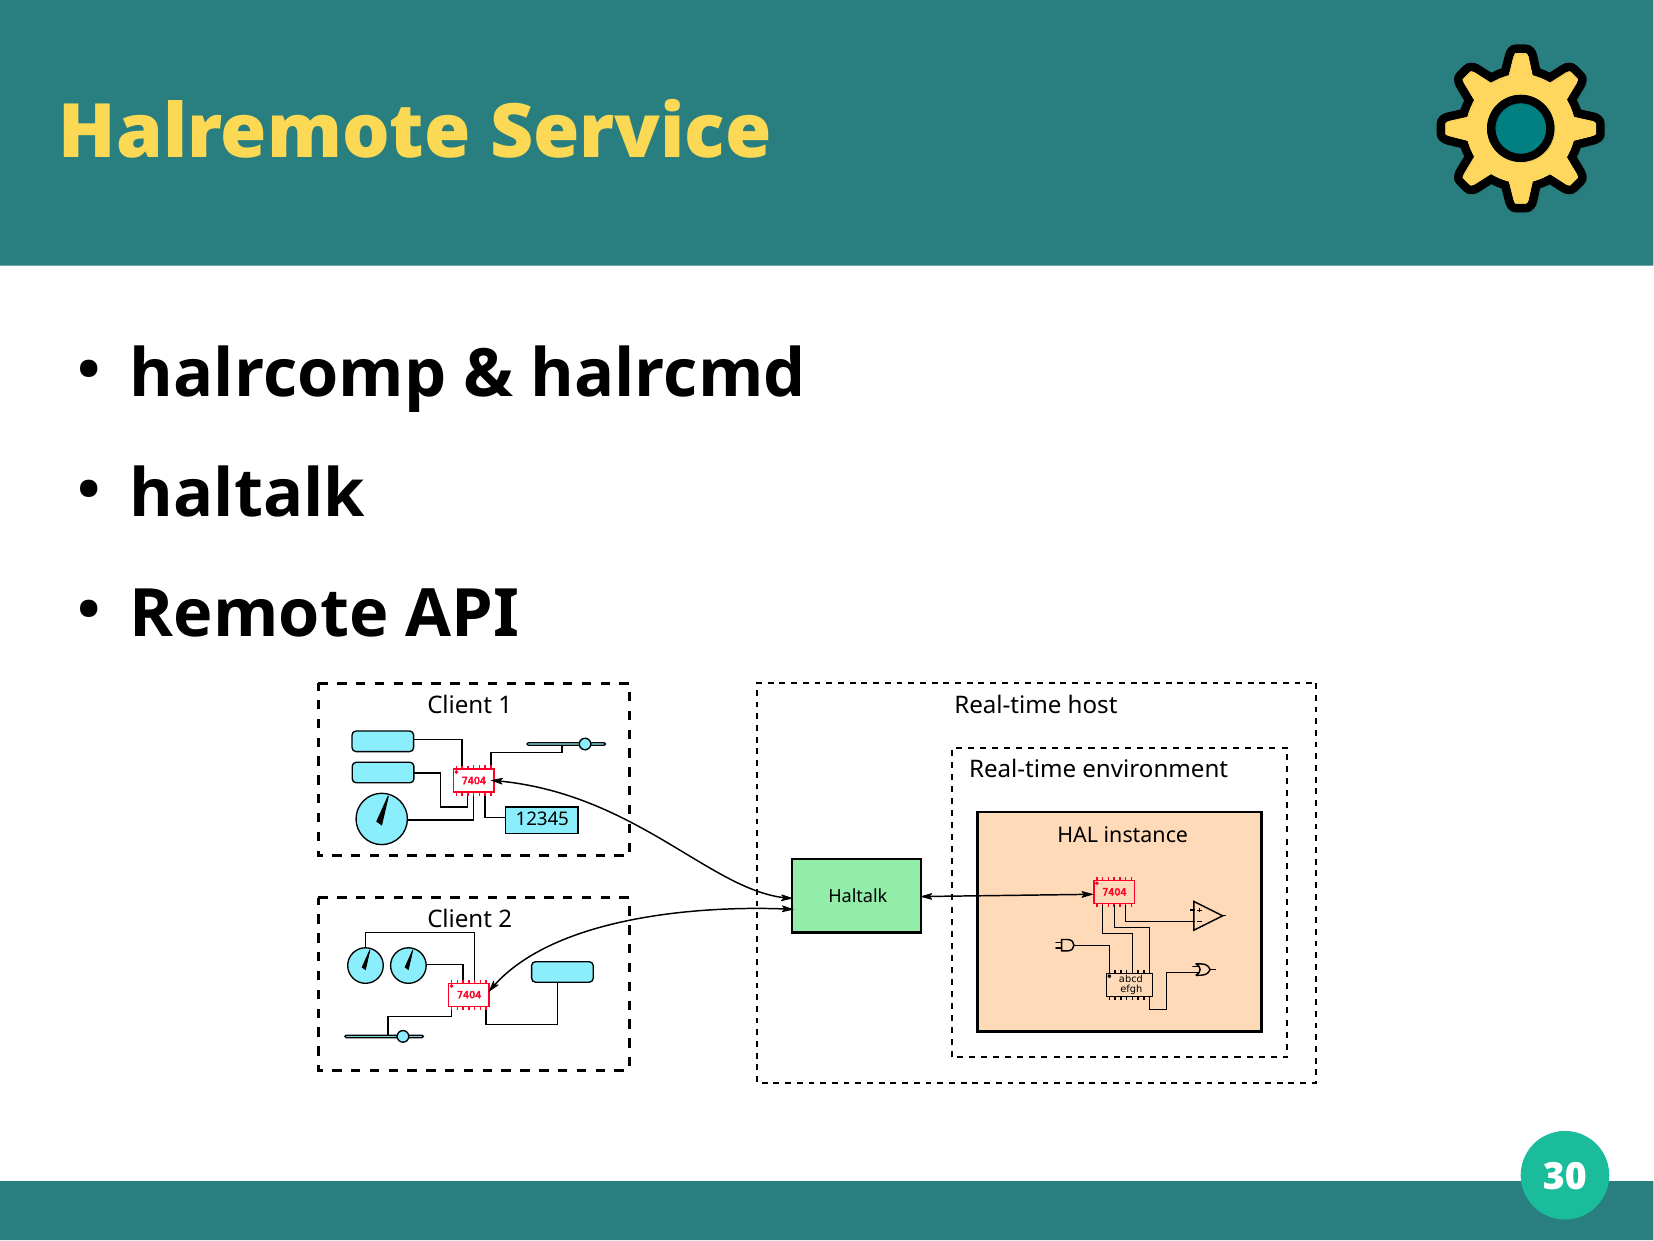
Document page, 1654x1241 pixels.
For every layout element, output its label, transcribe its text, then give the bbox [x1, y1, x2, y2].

title Halremote Service [59, 49, 1595, 207]
picture [295, 472, 1370, 1241]
list halrcomp & halrcmd haltalk Remote API [59, 324, 1595, 1152]
